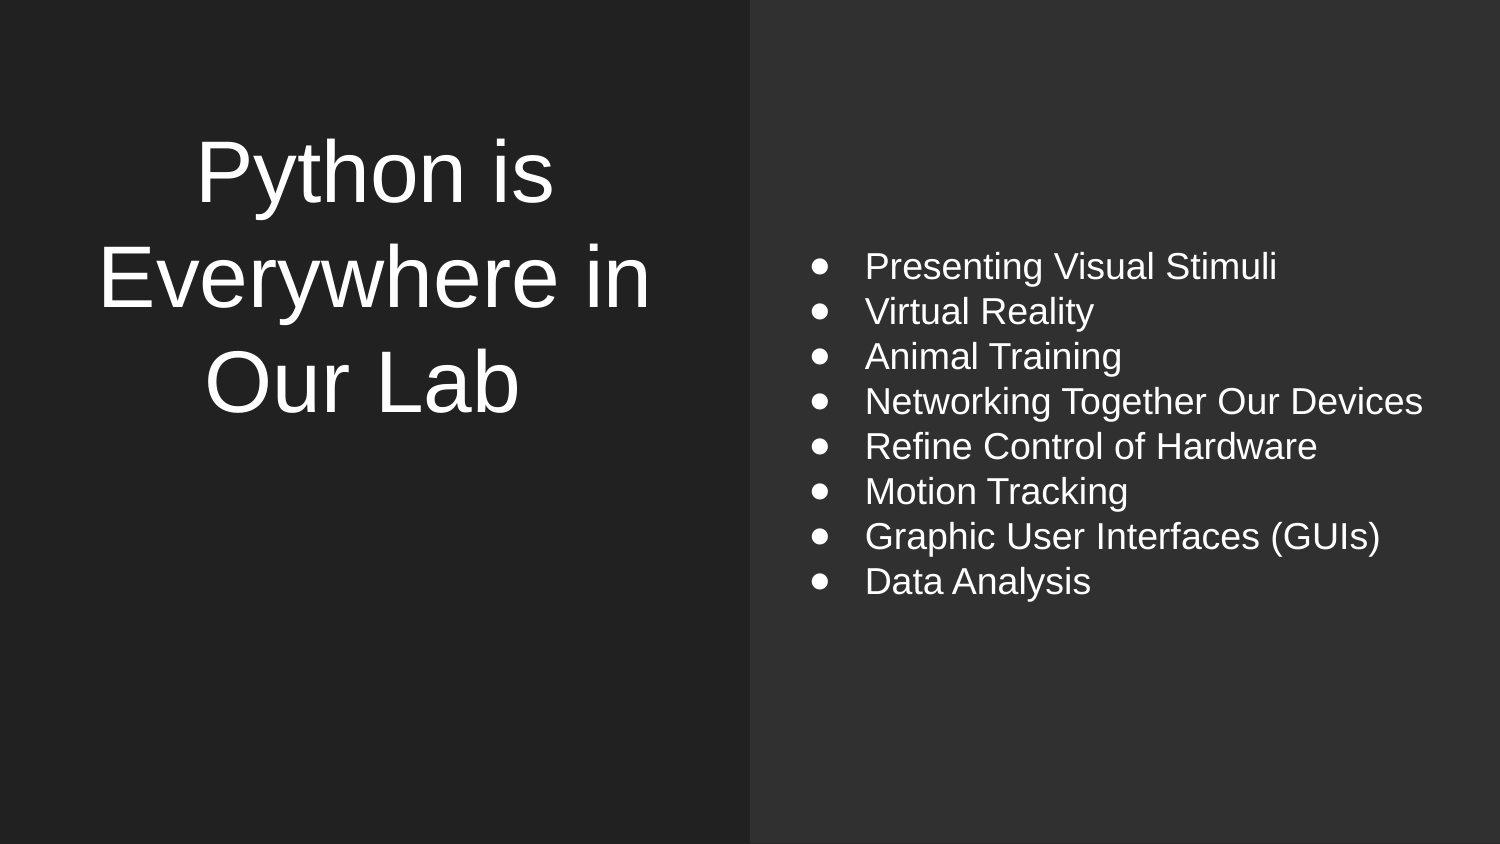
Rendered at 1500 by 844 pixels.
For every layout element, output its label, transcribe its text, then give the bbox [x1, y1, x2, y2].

list Presenting Visual Stimuli Virtual Reality Animal Training Networking Together Our Devices Refine Control of Hardware Motion Tracking Graphic User Interfaces (GUIs) Data Analysis [774, 118, 1474, 725]
title Python is Everywhere in Our Lab [43, 202, 708, 446]
